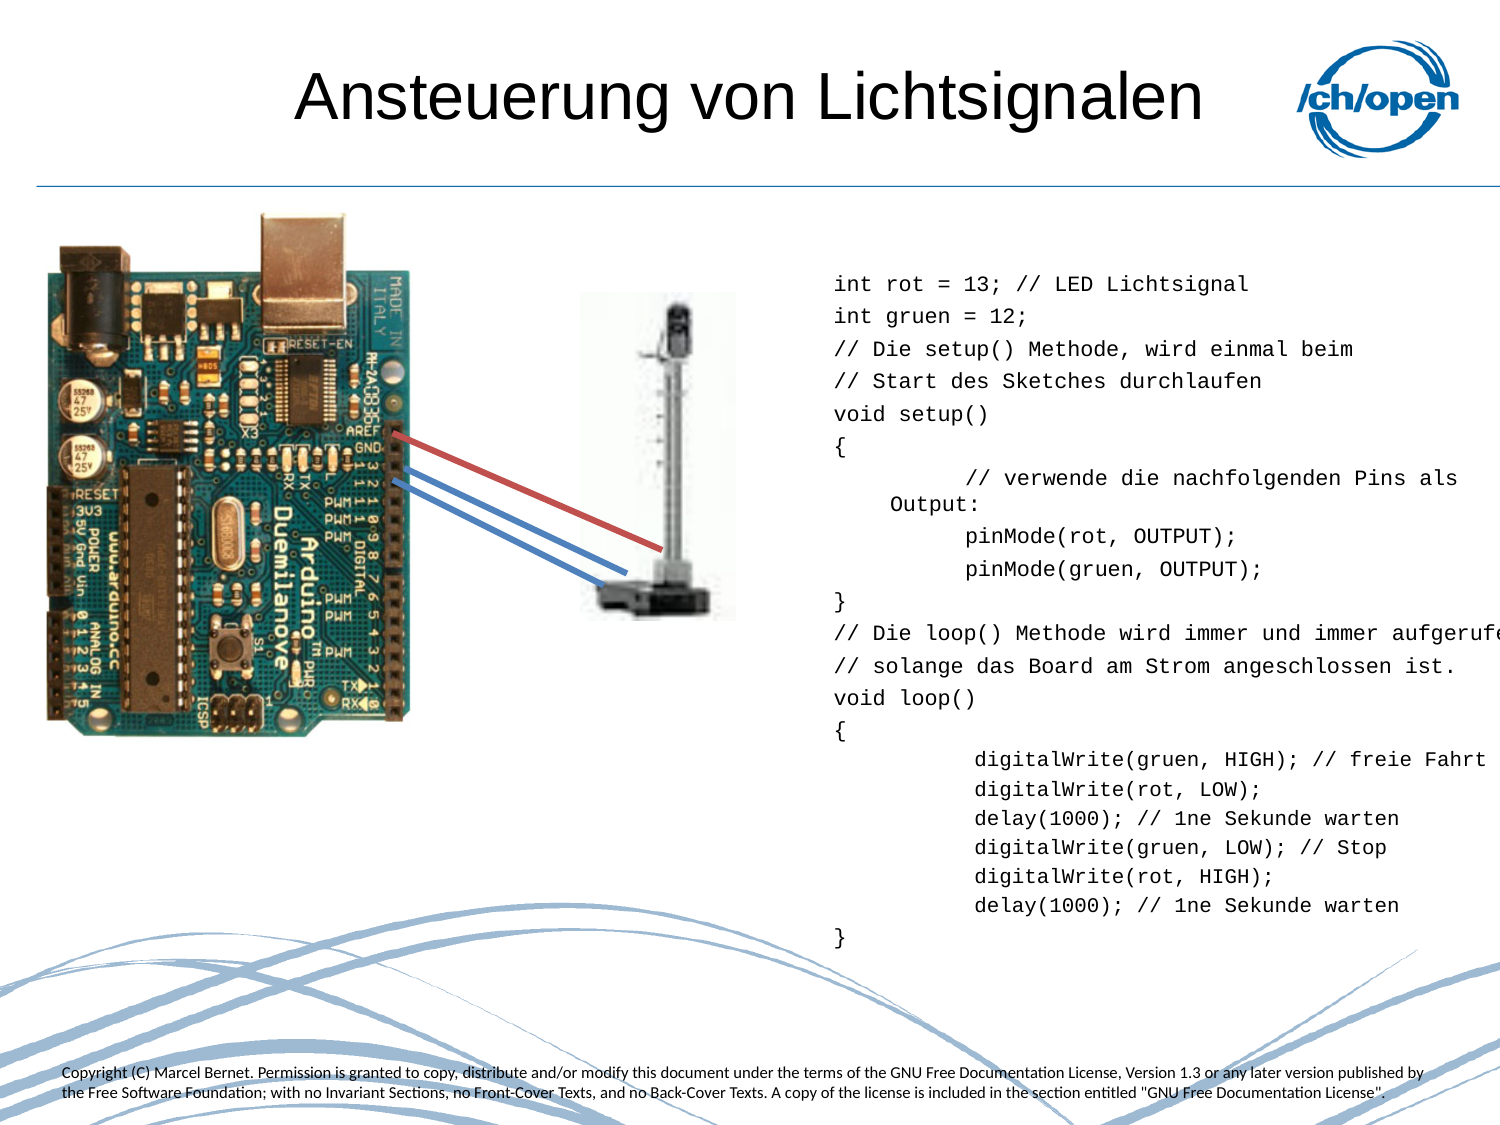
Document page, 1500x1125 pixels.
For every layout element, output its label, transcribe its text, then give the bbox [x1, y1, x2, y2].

title Ansteuerung von Lichtsignalen [75, 45, 1426, 165]
list int rot = 13; // LED Lichtsignal int gruen = 12; // Die setup() Methode, wird einmal beim // Start des Sketches durchlaufen void setup() { // verwende die nachfolgenden Pins als Output: pinMode(rot, OUTPUT); pinMode(gruen, OUTPUT); } // Die loop() Methode wird immer und immer aufgerufen, // solange das Board am Strom angeschlossen ist. void loop() { digitalWrite(gruen, HIGH); // freie Fahrt digitalWrite(rot, LOW); delay(1000); // 1ne Sekunde warten digitalWrite(gruen, LOW); // Stop digitalWrite(rot, HIGH); delay(1000); // 1ne Sekunde warten } [762, 262, 1500, 1005]
picture [580, 292, 736, 621]
picture [17, 189, 440, 776]
